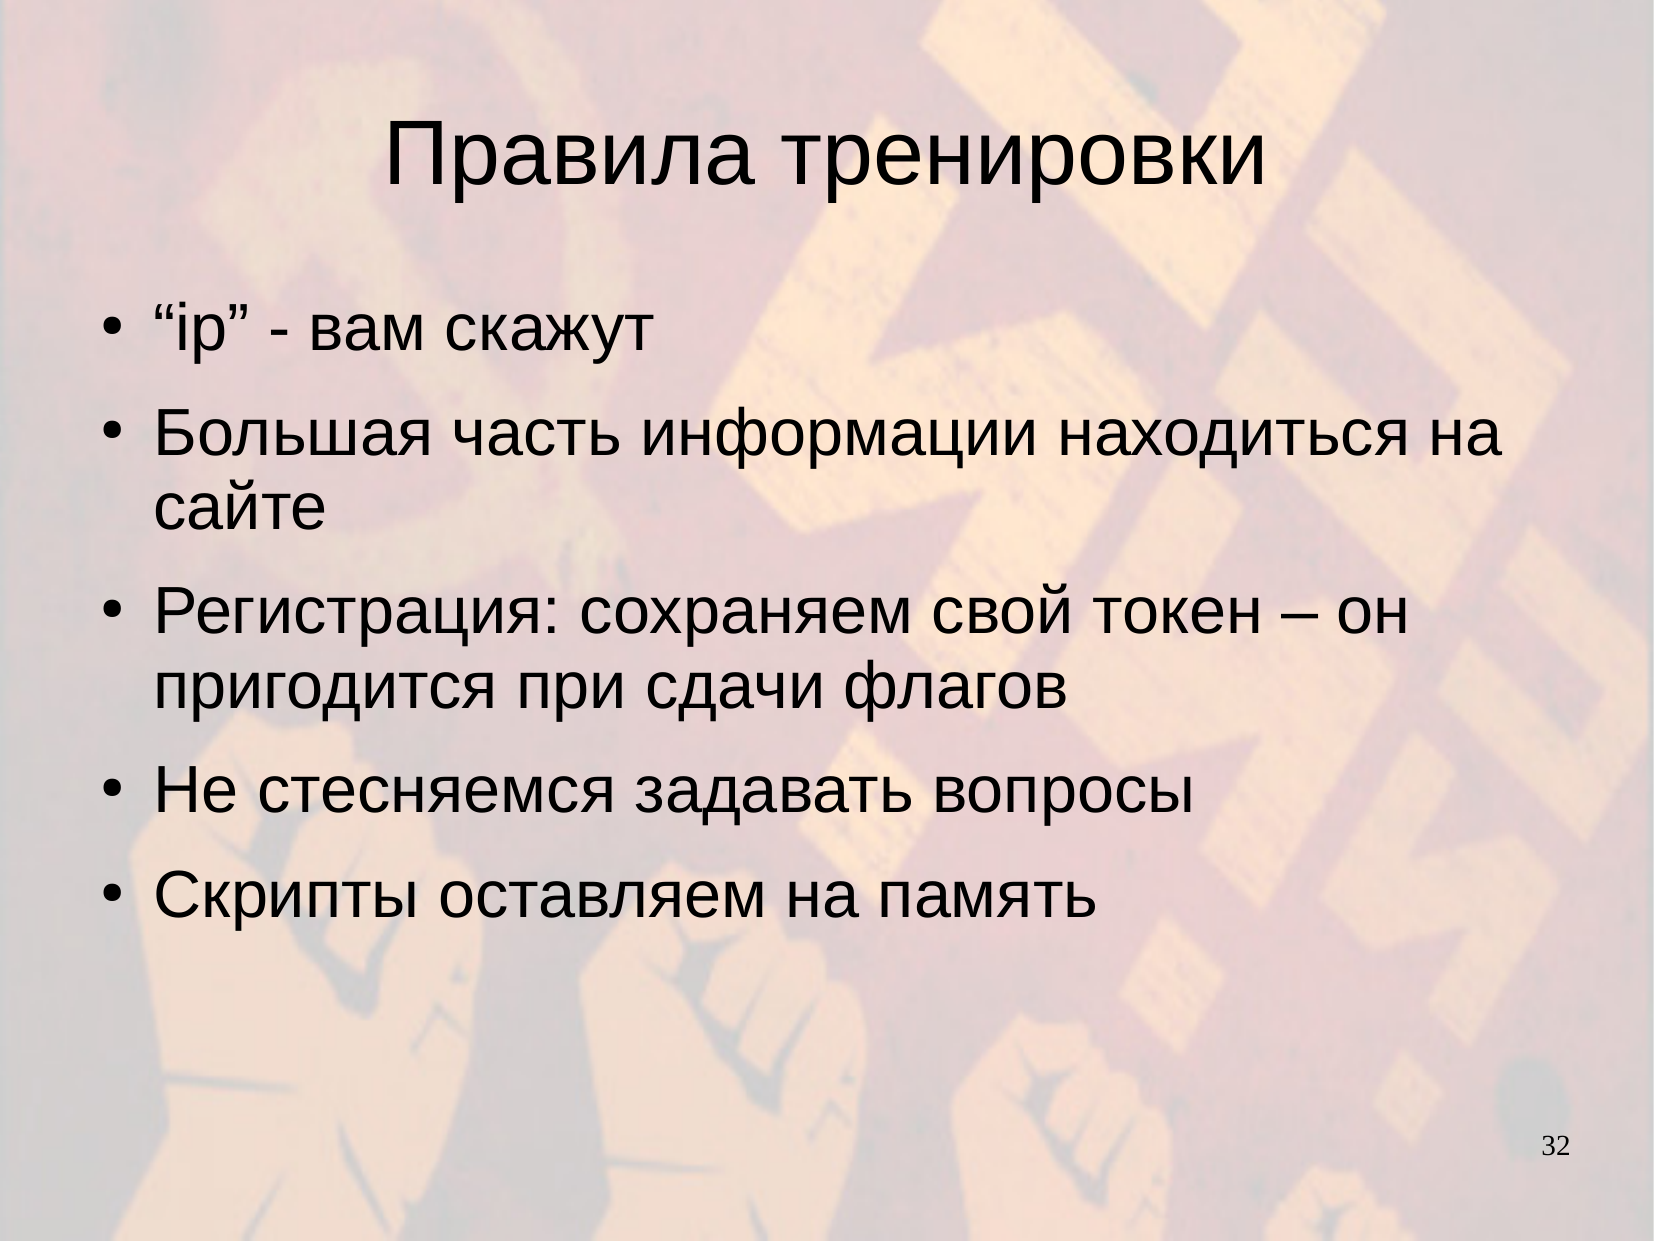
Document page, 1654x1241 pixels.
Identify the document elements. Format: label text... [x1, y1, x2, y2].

list “ip” - вам скажут Большая часть информации находиться на сайте Регистрация: сохраняем свой токен – он пригодится при сдачи флагов Не стесняемся задавать вопросы Скрипты оставляем на память [82, 290, 1571, 1010]
picture [0, 0, 1654, 1241]
title Правила тренировки [82, 49, 1571, 257]
